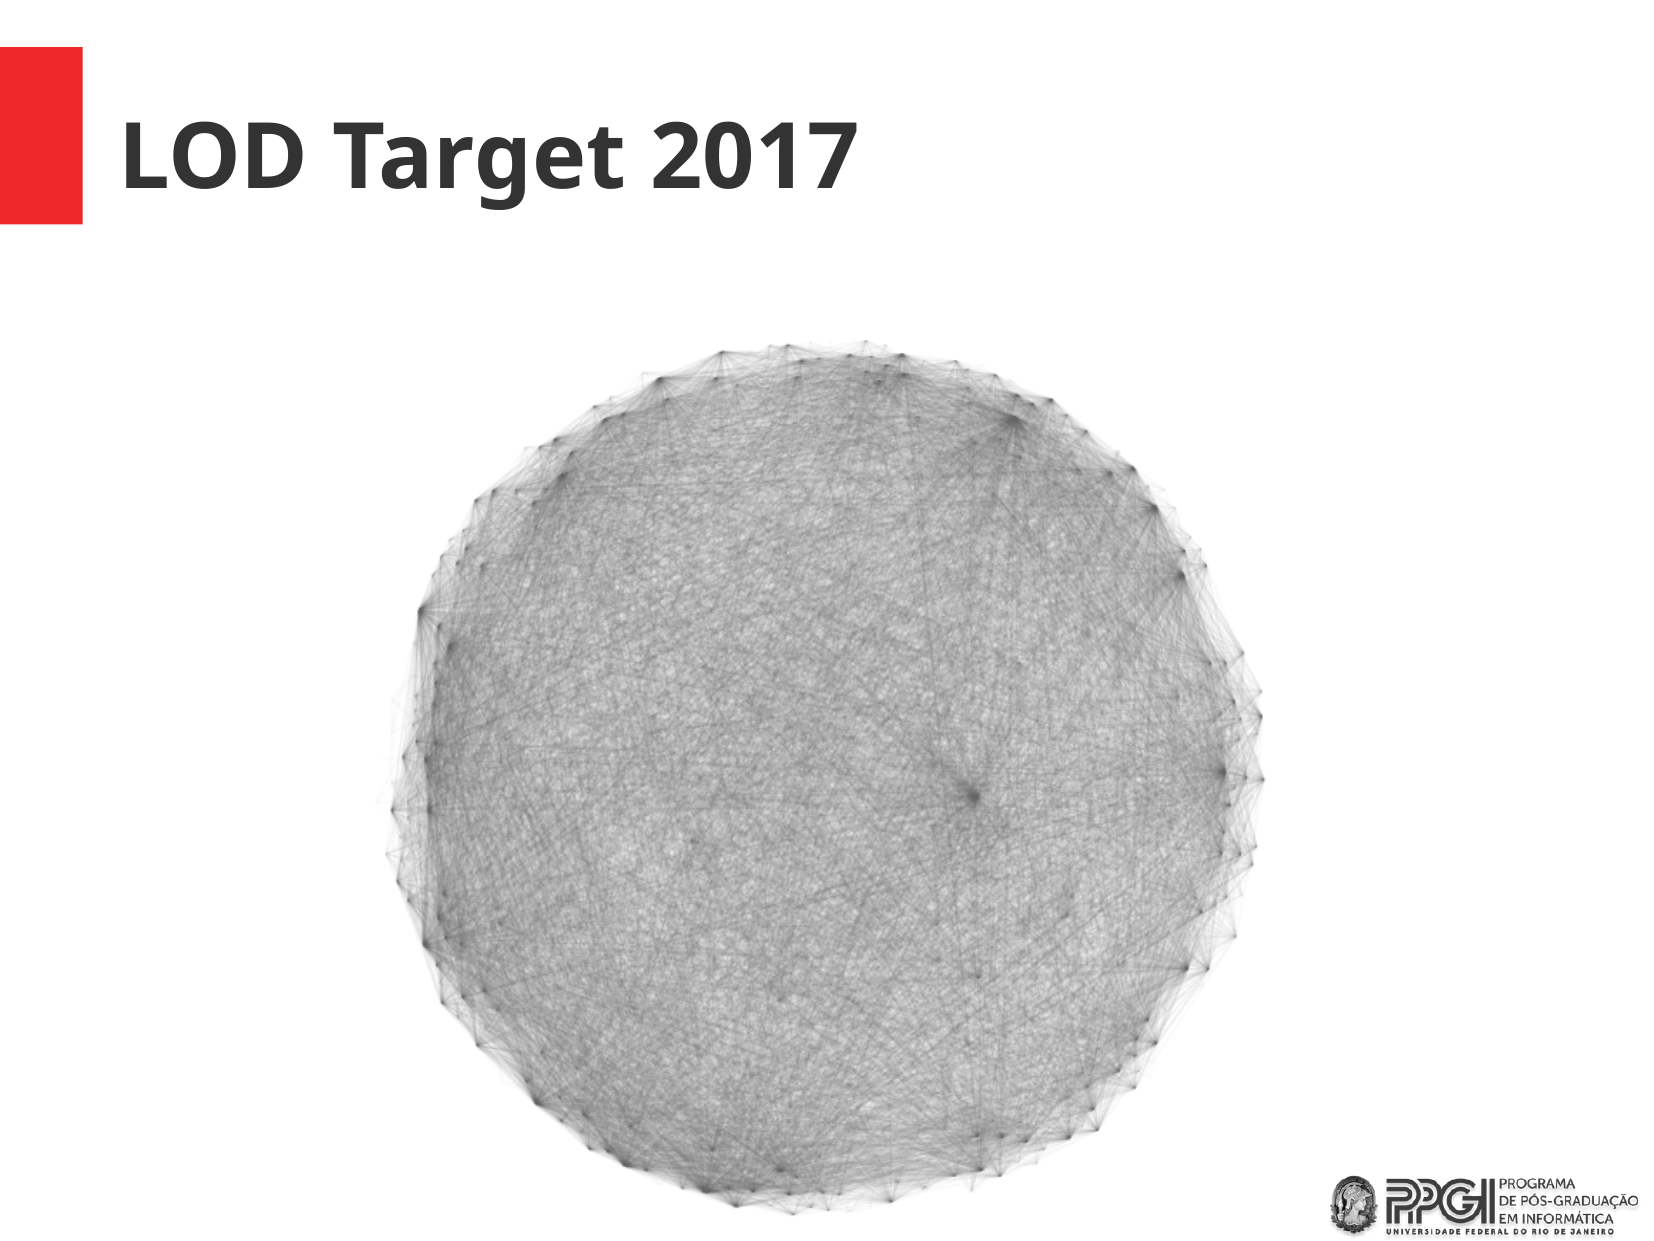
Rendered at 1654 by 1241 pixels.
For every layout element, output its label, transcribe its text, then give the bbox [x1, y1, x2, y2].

picture [339, 288, 1314, 1241]
title LOD Target 2017 [118, 49, 1571, 257]
